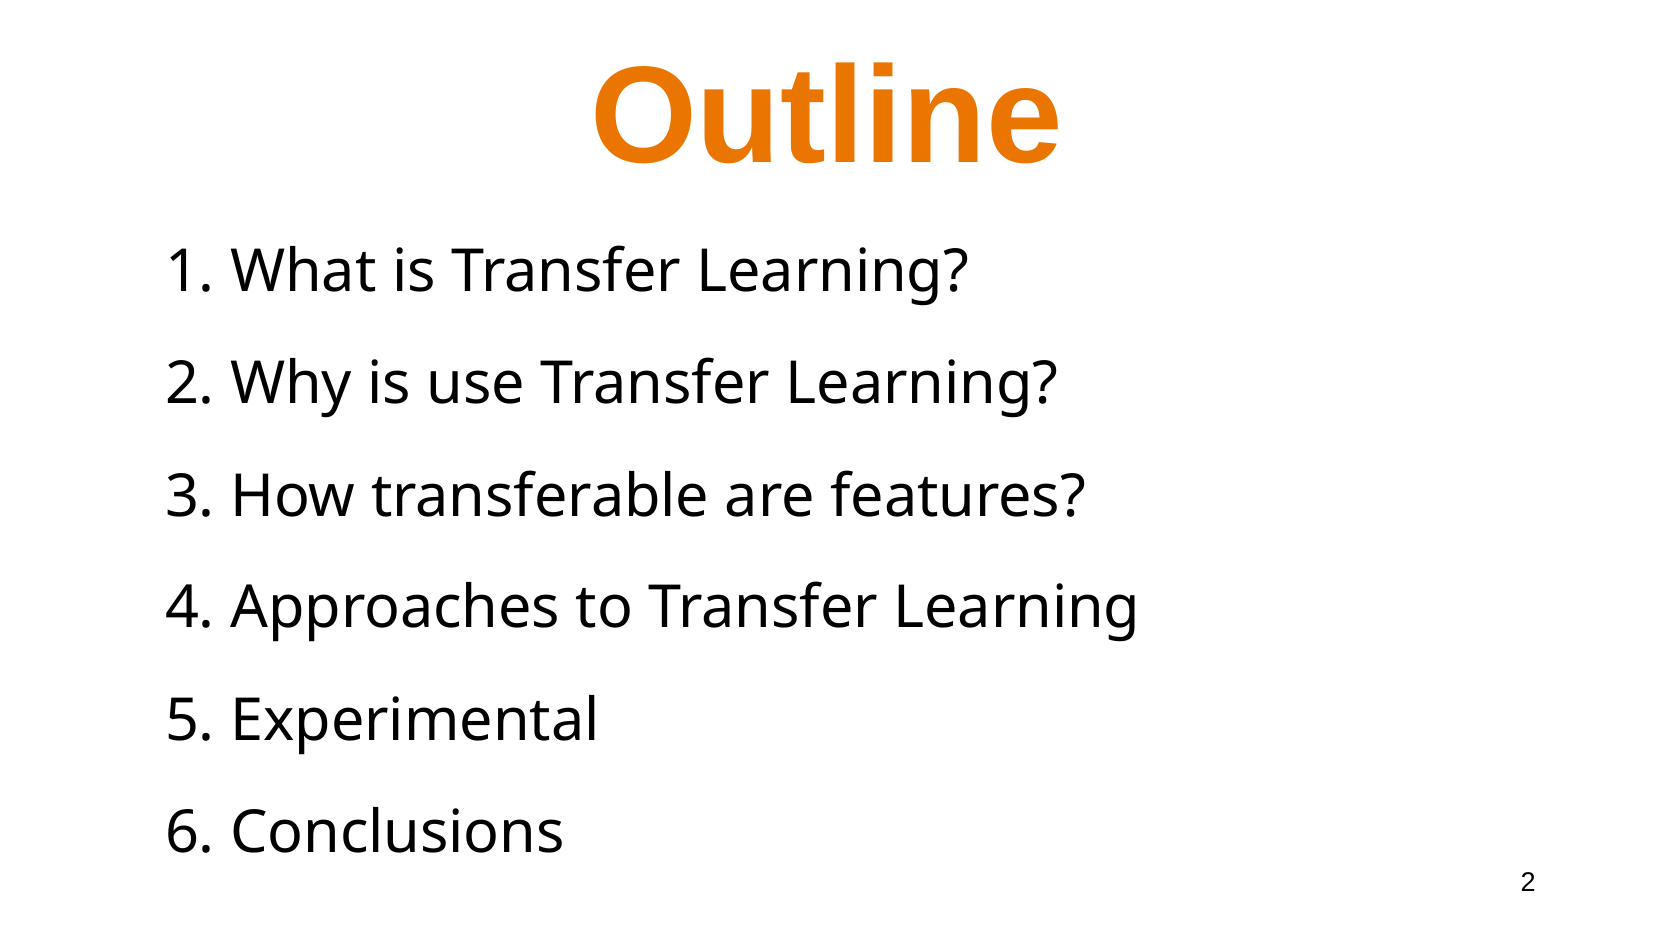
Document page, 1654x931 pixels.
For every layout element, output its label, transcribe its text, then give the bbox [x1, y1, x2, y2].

list 1. What is Transfer Learning? 2. Why is use Transfer Learning? 3. How transferable are features? 4. Approaches to Transfer Learning 5. Experimental 6. Conclusions [101, 228, 1591, 871]
title Outline [82, 37, 1571, 193]
